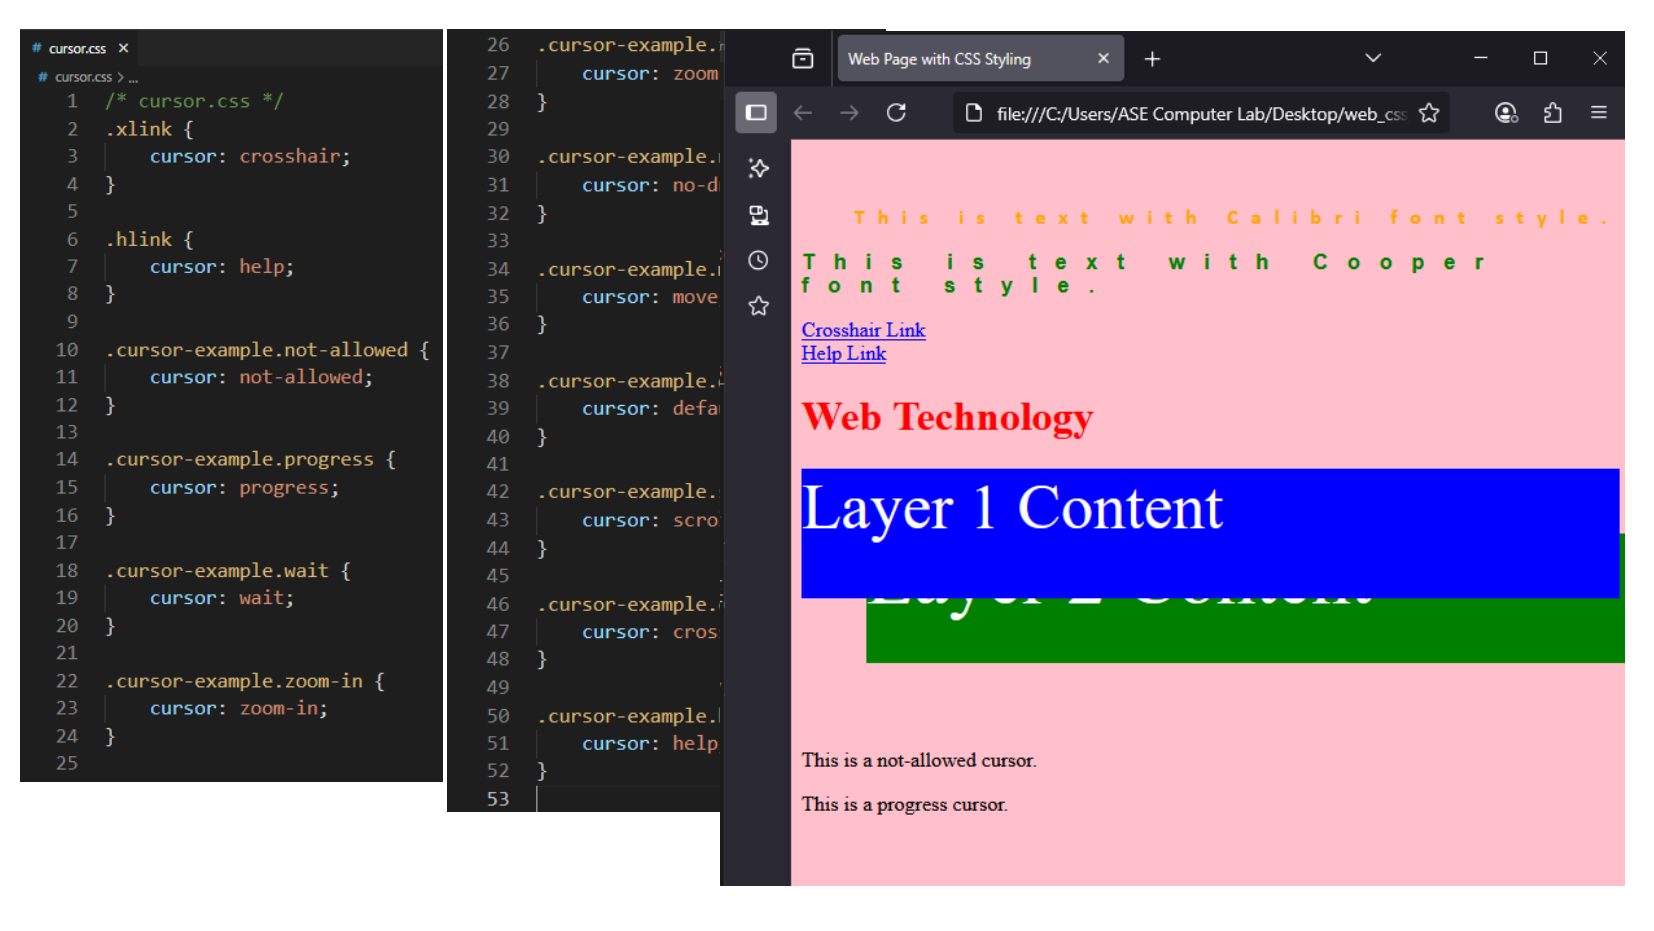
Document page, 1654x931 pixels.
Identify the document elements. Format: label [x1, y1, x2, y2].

picture [20, 29, 443, 782]
picture [447, 29, 1625, 886]
